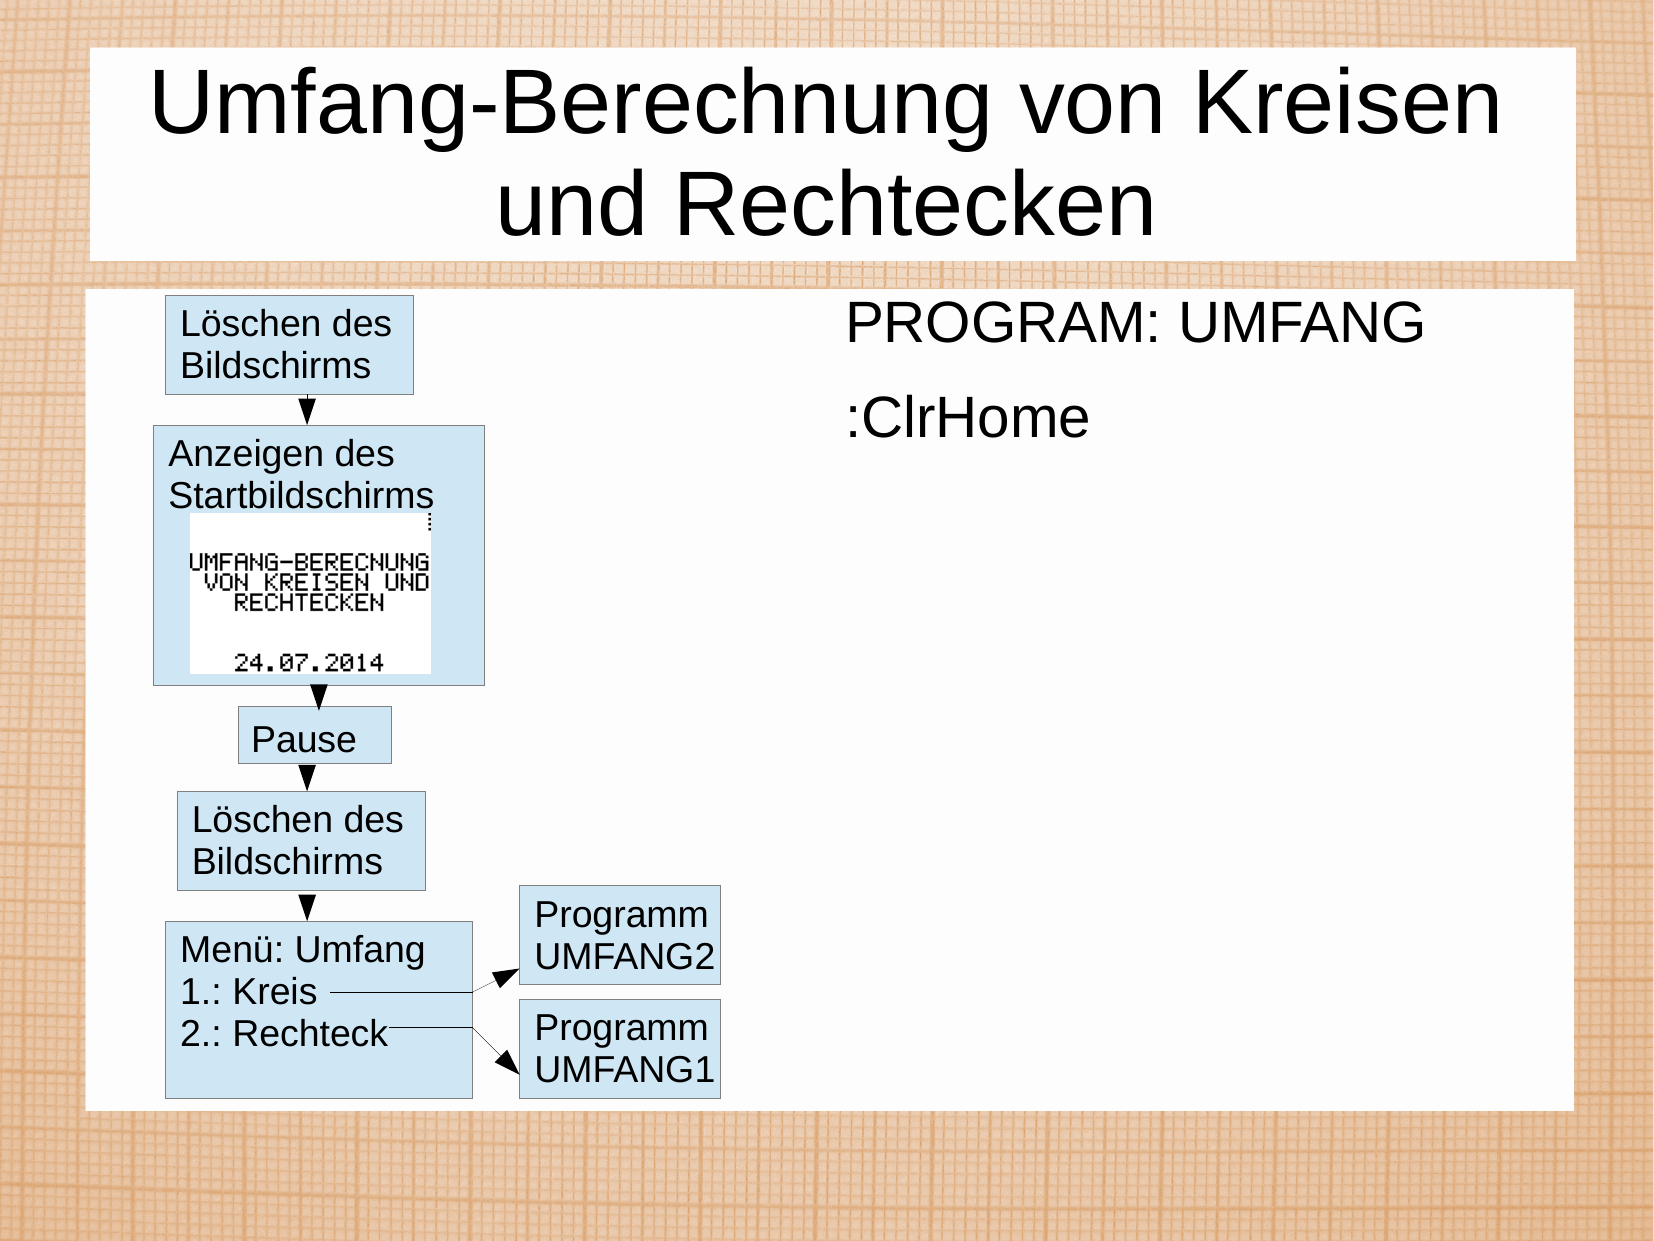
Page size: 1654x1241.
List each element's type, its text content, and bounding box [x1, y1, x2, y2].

text_box Löschen des Bildschirms [177, 791, 461, 891]
text_box Programm UMFANG2 [519, 885, 886, 985]
text_box Anzeigen des Startbildschirms [153, 425, 485, 525]
text_box ProgrammUMFANG1 [519, 999, 745, 1099]
text_box [320, 706, 392, 764]
text_box Löschen des Bildschirms [165, 295, 449, 395]
text_box [238, 706, 318, 710]
text_box [153, 525, 485, 686]
picture [0, 0, 1654, 1241]
text_box [165, 1063, 473, 1099]
list PROGRAM: UMFANG :ClrHome [845, 290, 1572, 1109]
title Umfang-Berechnung von Kreisen und Rechtecken [82, 49, 1571, 257]
text_box Menü: Umfang 1.: Kreis 2.: Rechteck [165, 921, 485, 1063]
text_box Pause [236, 710, 390, 768]
